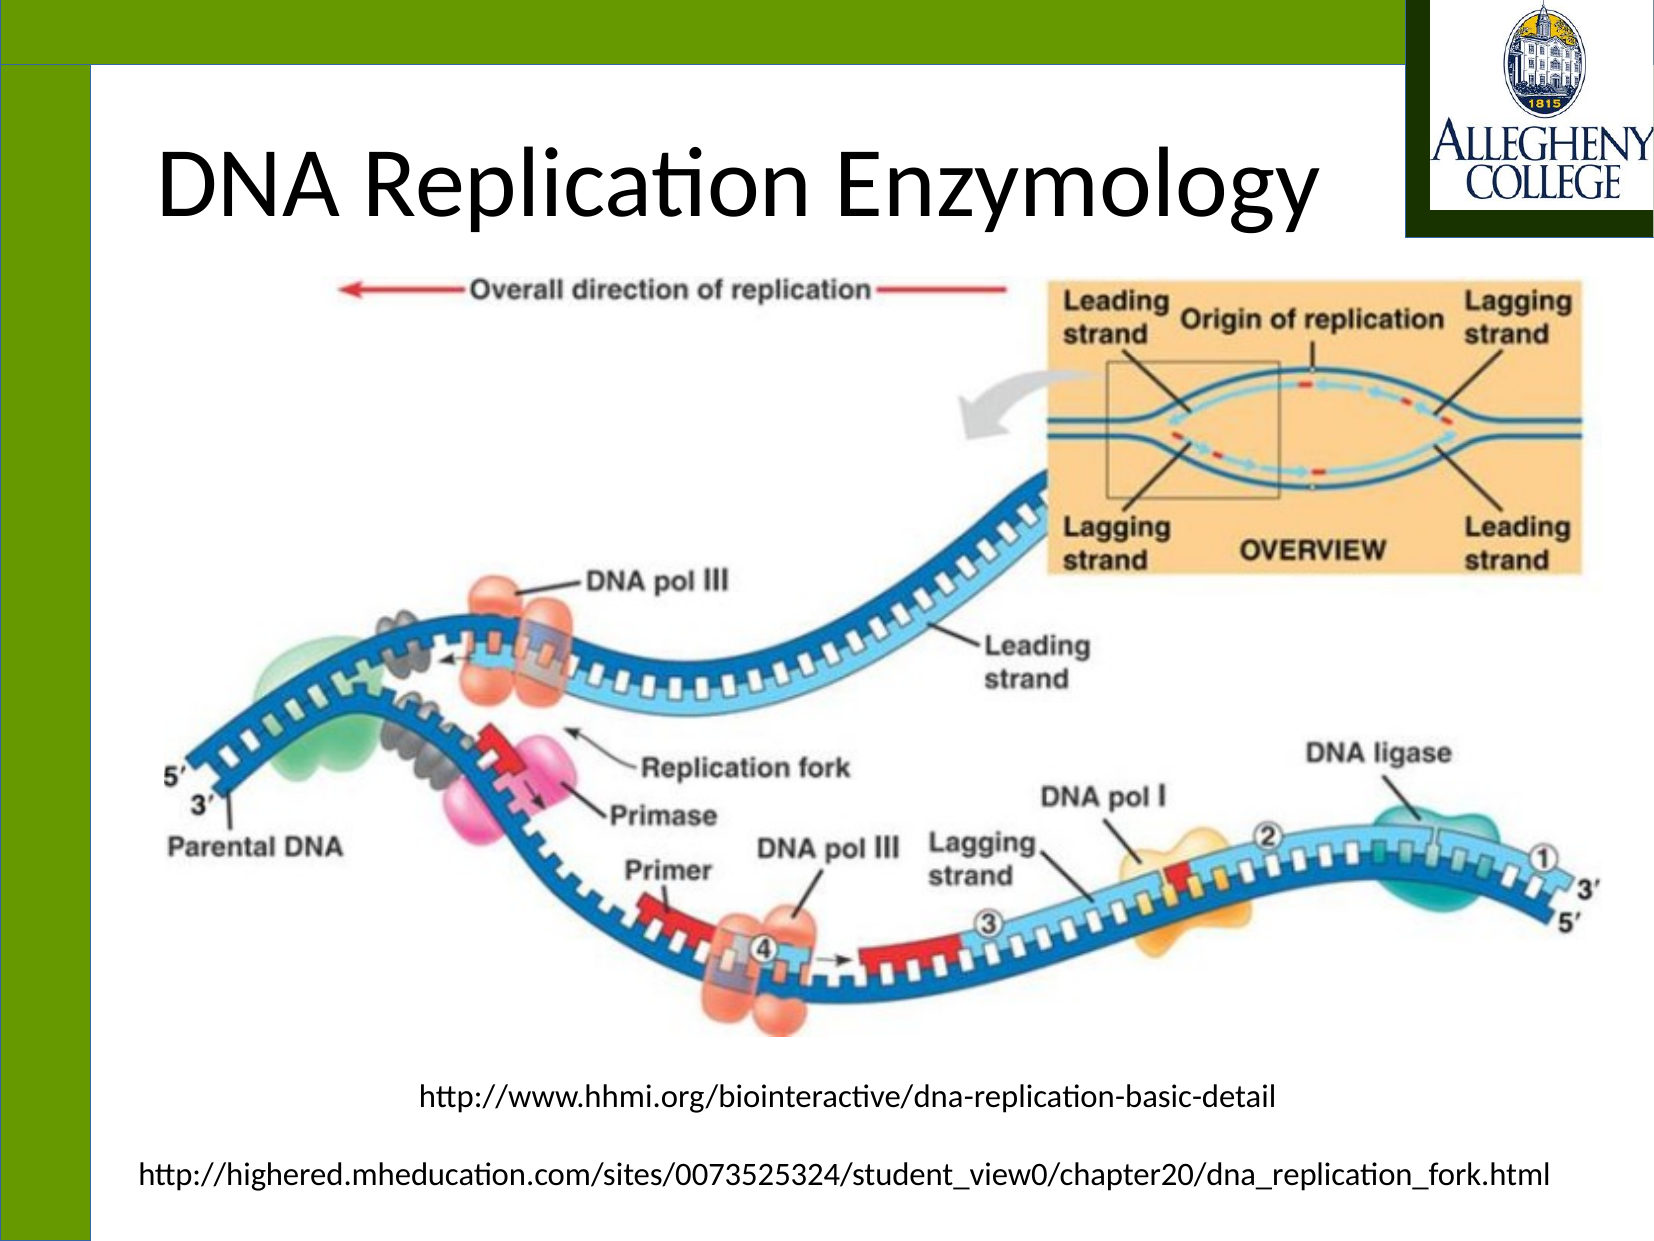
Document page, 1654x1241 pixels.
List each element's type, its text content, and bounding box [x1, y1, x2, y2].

text_box [0, 0, 1654, 1241]
title DNA Replication Enzymology [91, 73, 1396, 280]
picture [1430, 0, 1654, 210]
picture [164, 276, 1602, 1037]
title http://www.hhmi.org/biointeractive/dna-replication-basic-detail http://highered.mheducation.com/sites/0073525324/student_view0/chapter20/dna_replication_fork.html [100, 1065, 1589, 1202]
